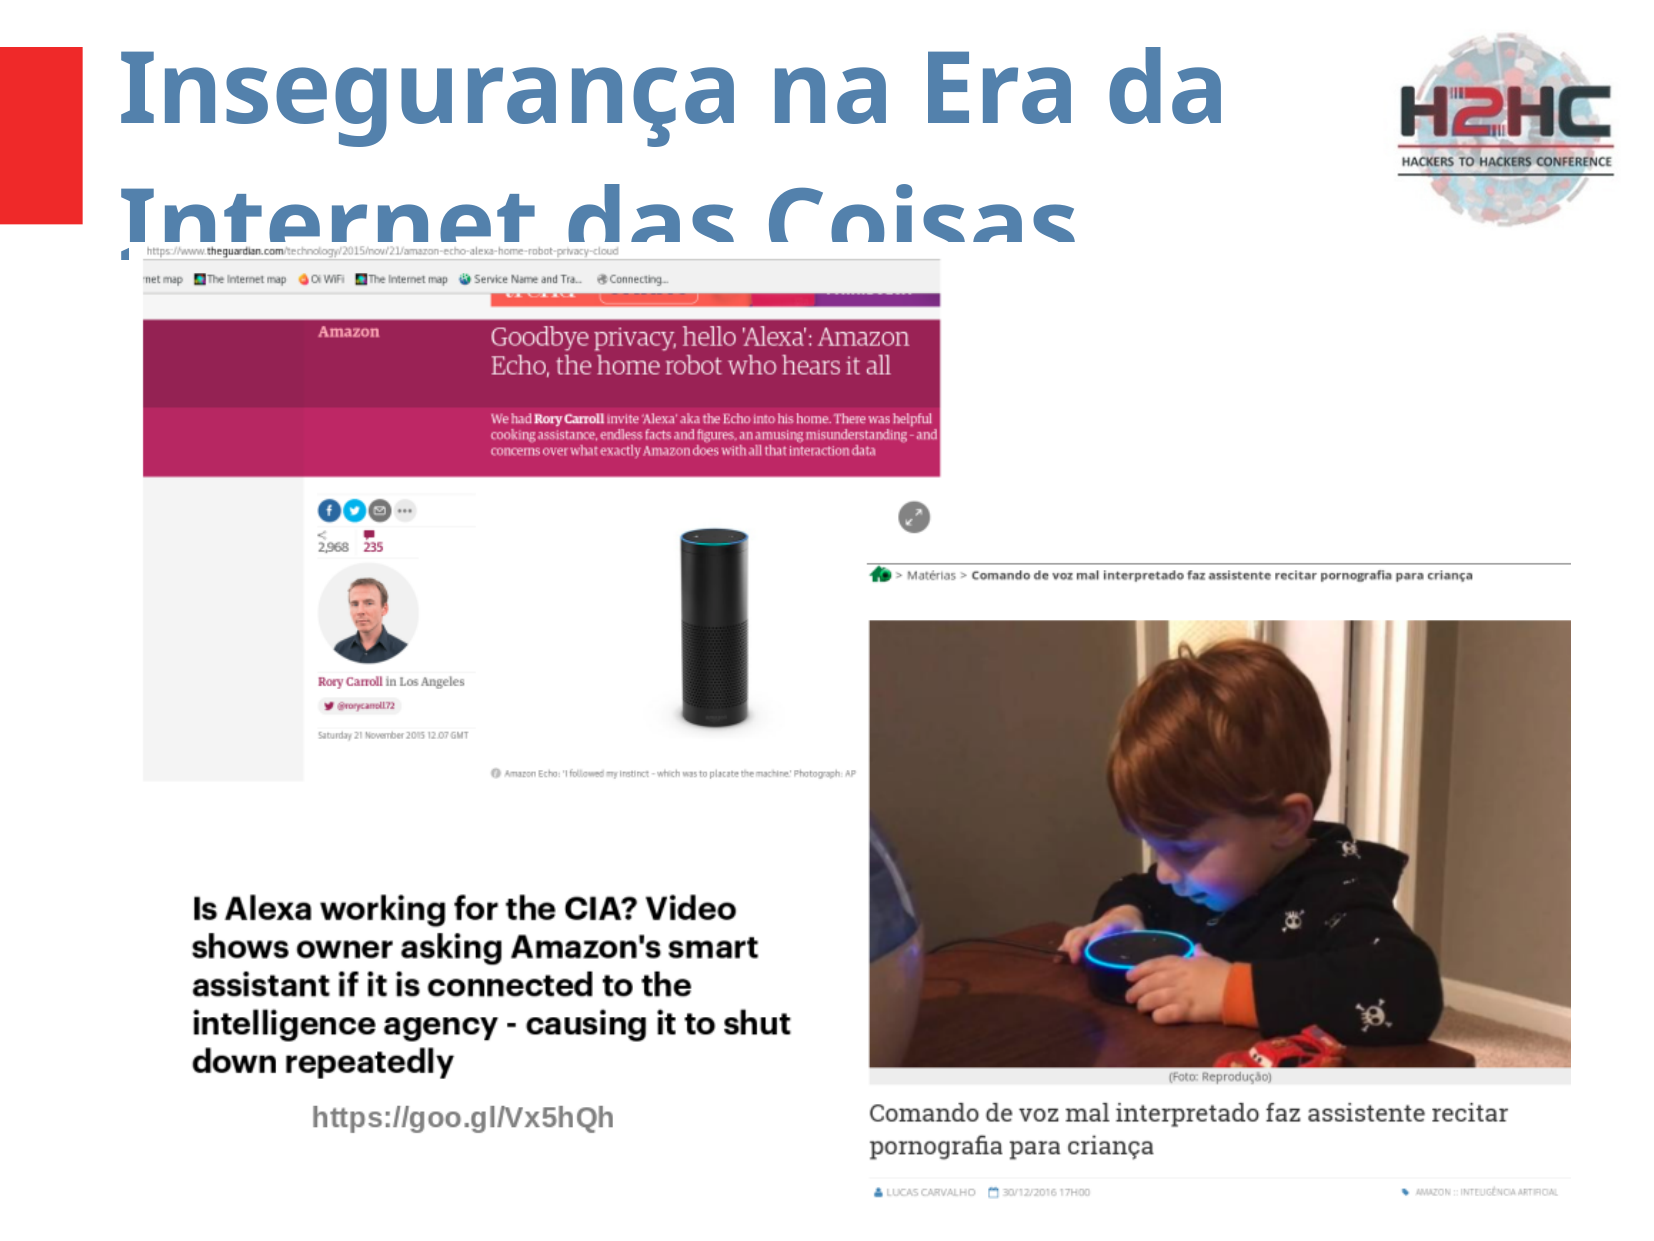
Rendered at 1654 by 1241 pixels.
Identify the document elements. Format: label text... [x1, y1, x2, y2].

picture [129, 11, 1654, 1216]
title Insegurança na Era da Internet das Coisas [118, 36, 1571, 270]
